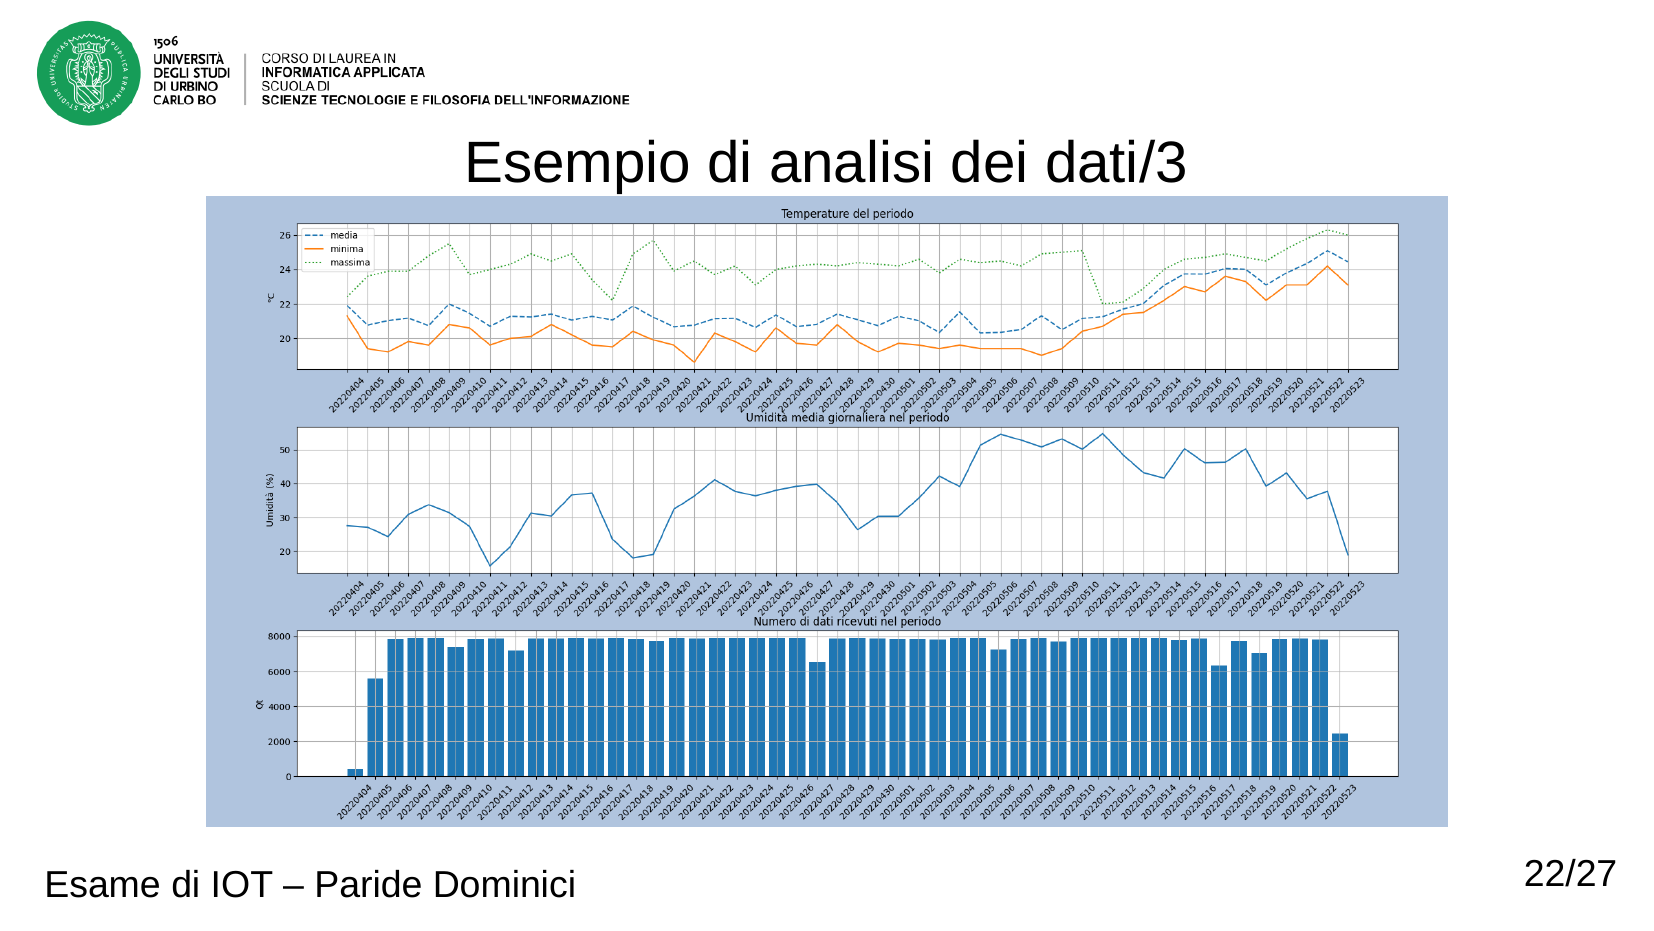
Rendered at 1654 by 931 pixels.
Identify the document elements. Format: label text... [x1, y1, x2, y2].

title Esempio di analisi dei dati/3 [82, 118, 1571, 207]
text_box Esame di IOT – Paride Dominici [29, 856, 680, 914]
picture [206, 196, 1448, 827]
text_box <numero>/27 [1387, 845, 1625, 916]
picture [25, 17, 650, 128]
